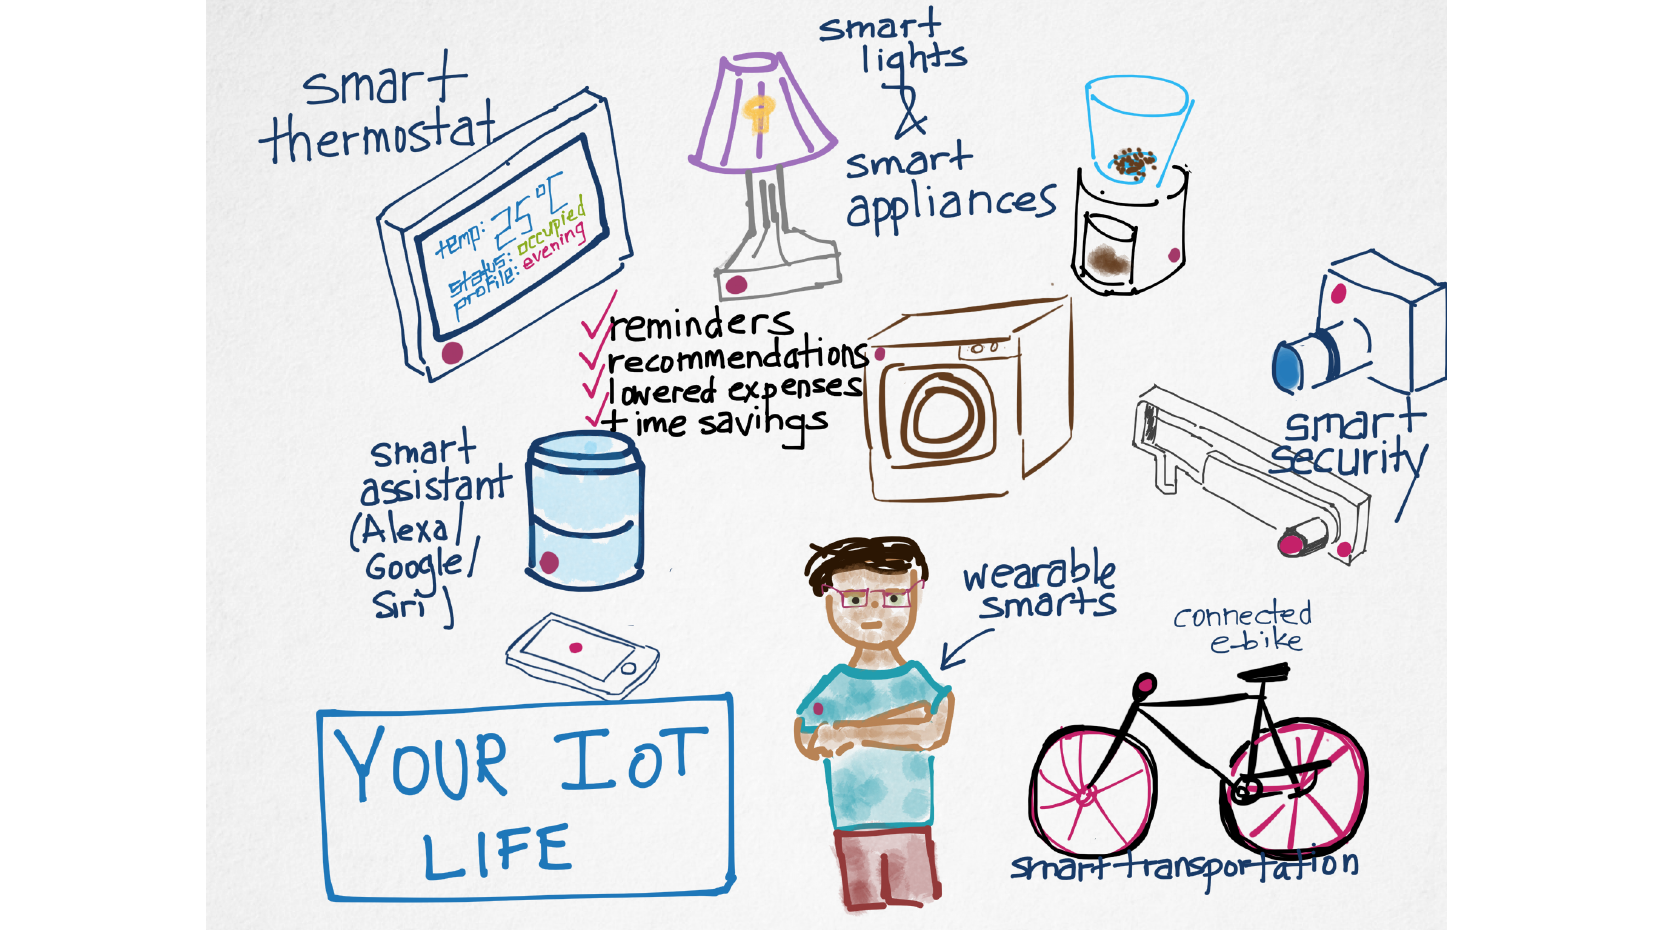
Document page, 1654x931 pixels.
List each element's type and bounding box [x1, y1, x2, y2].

picture [206, 0, 1447, 930]
